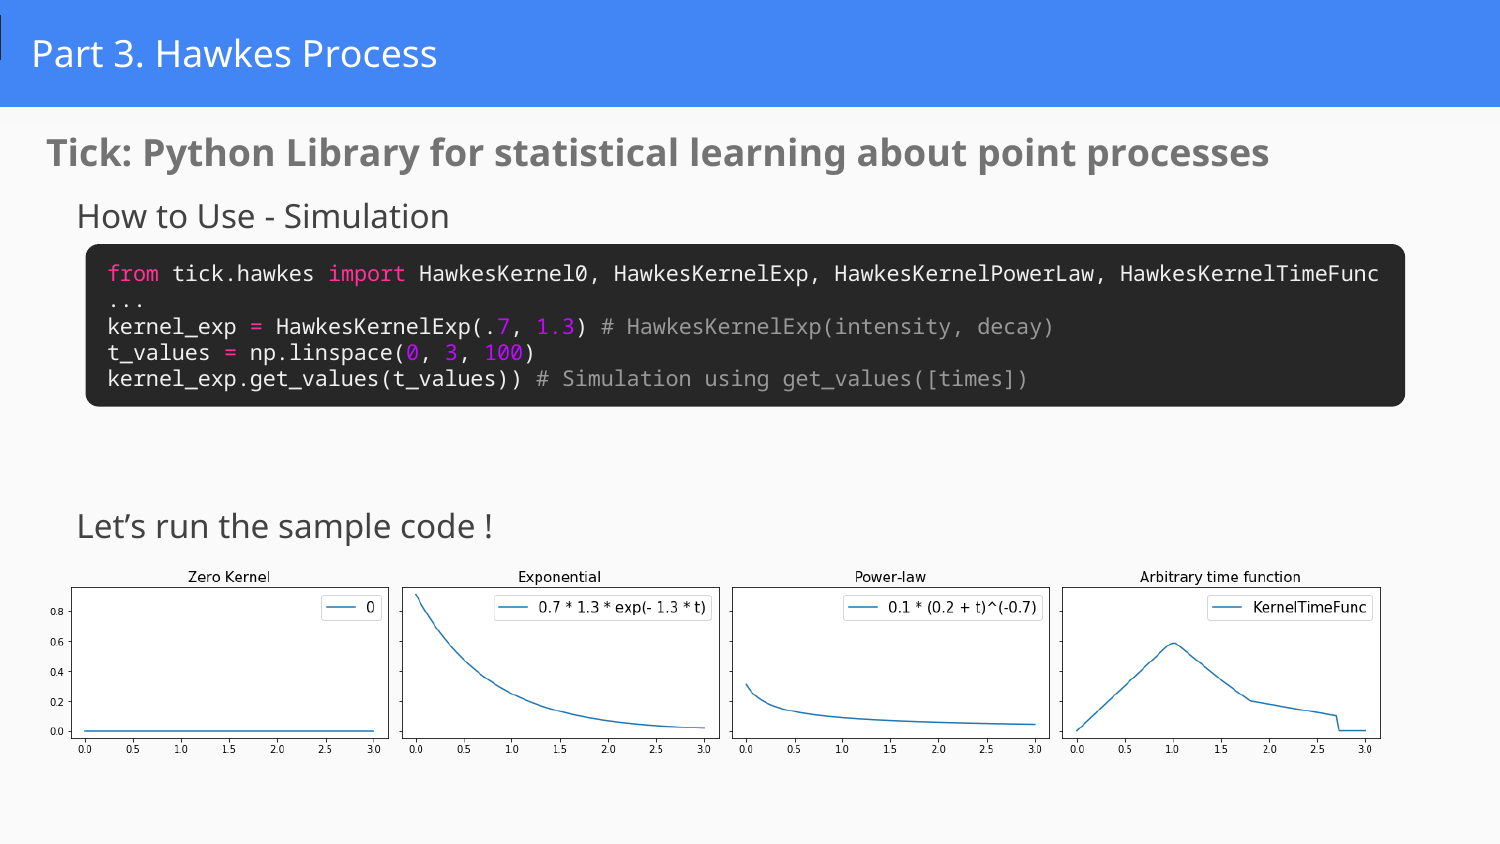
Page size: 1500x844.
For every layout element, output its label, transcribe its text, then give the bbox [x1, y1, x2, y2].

title Part 3. Hawkes Process [16, 2, 1465, 102]
text_box Tick: Python Library for statistical learning about point processes [31, 106, 1423, 193]
text_box Let’s run the sample code ! [62, 498, 509, 553]
picture [42, 564, 1385, 760]
text_box from tick.hawkes import HawkesKernel0, HawkesKernelExp, HawkesKernelPowerLaw, HawkesKernelTimeFunc ... kernel_exp = HawkesKernelExp(.7, 1.3) # HawkesKernelExp(intensity, decay) t_values = np.linspace(0, 3, 100) kernel_exp.get_values(t_values)) # Simulation using get_values([times]) [85, 244, 1406, 407]
text_box How to Use - Simulation [61, 188, 466, 243]
